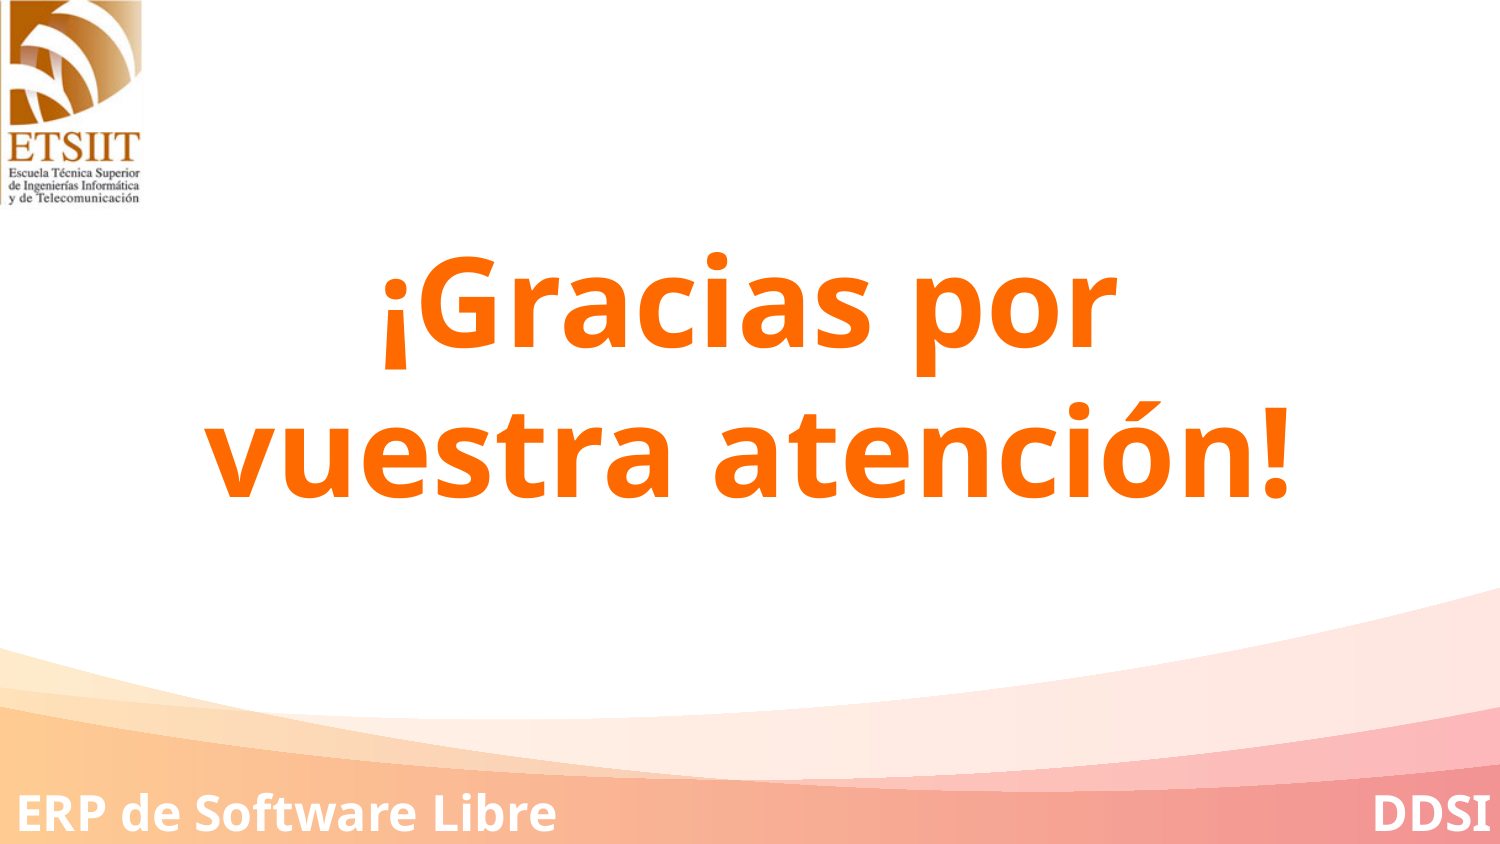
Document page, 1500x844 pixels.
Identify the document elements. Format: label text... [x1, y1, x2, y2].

picture [0, 0, 145, 214]
text_box ERP de Software Libre [0, 766, 925, 844]
text_box DDSI [1356, 766, 1500, 844]
text_box ¡Gracias por vuestra atención! [181, 222, 1319, 267]
